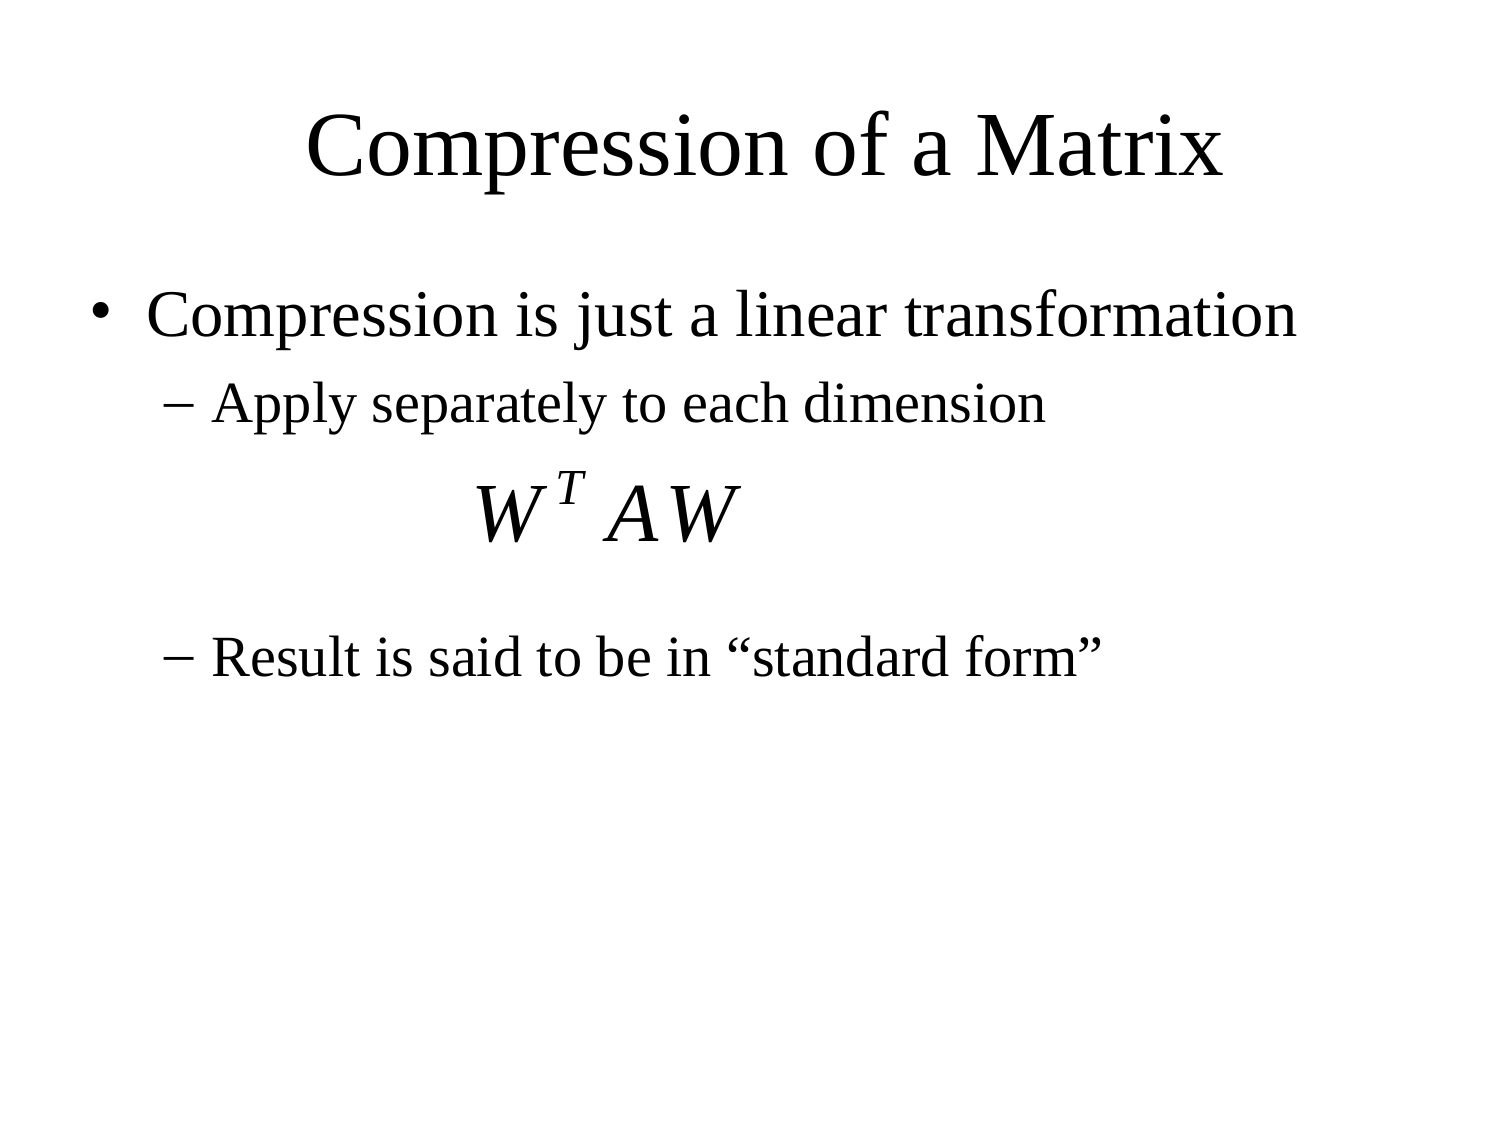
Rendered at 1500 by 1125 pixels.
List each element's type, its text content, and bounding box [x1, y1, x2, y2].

chart [450, 457, 770, 563]
title Compression of a Matrix [75, 45, 1426, 233]
list Compression is just a linear transformation Apply separately to each dimension Result is said to be in “standard form” [75, 262, 1426, 1006]
